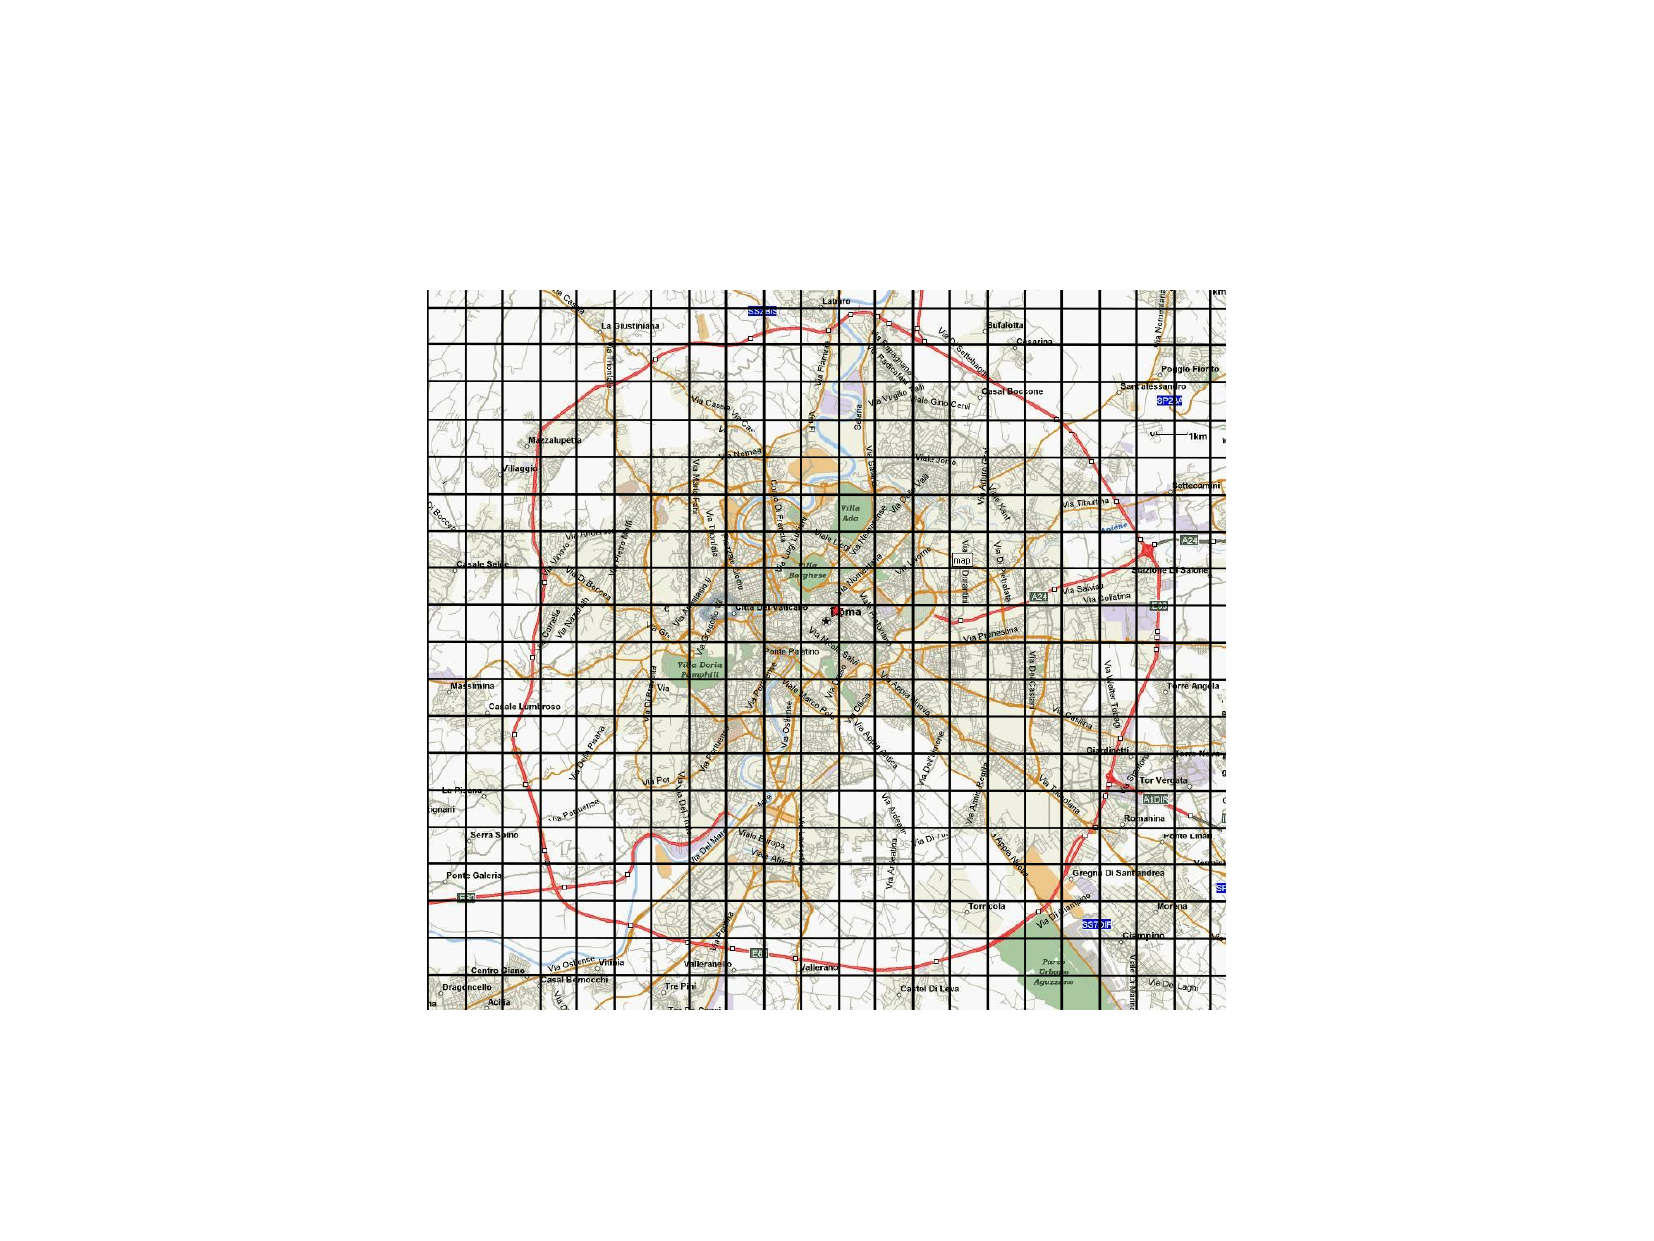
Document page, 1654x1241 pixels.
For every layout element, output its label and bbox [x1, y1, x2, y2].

picture [427, 290, 1226, 1010]
